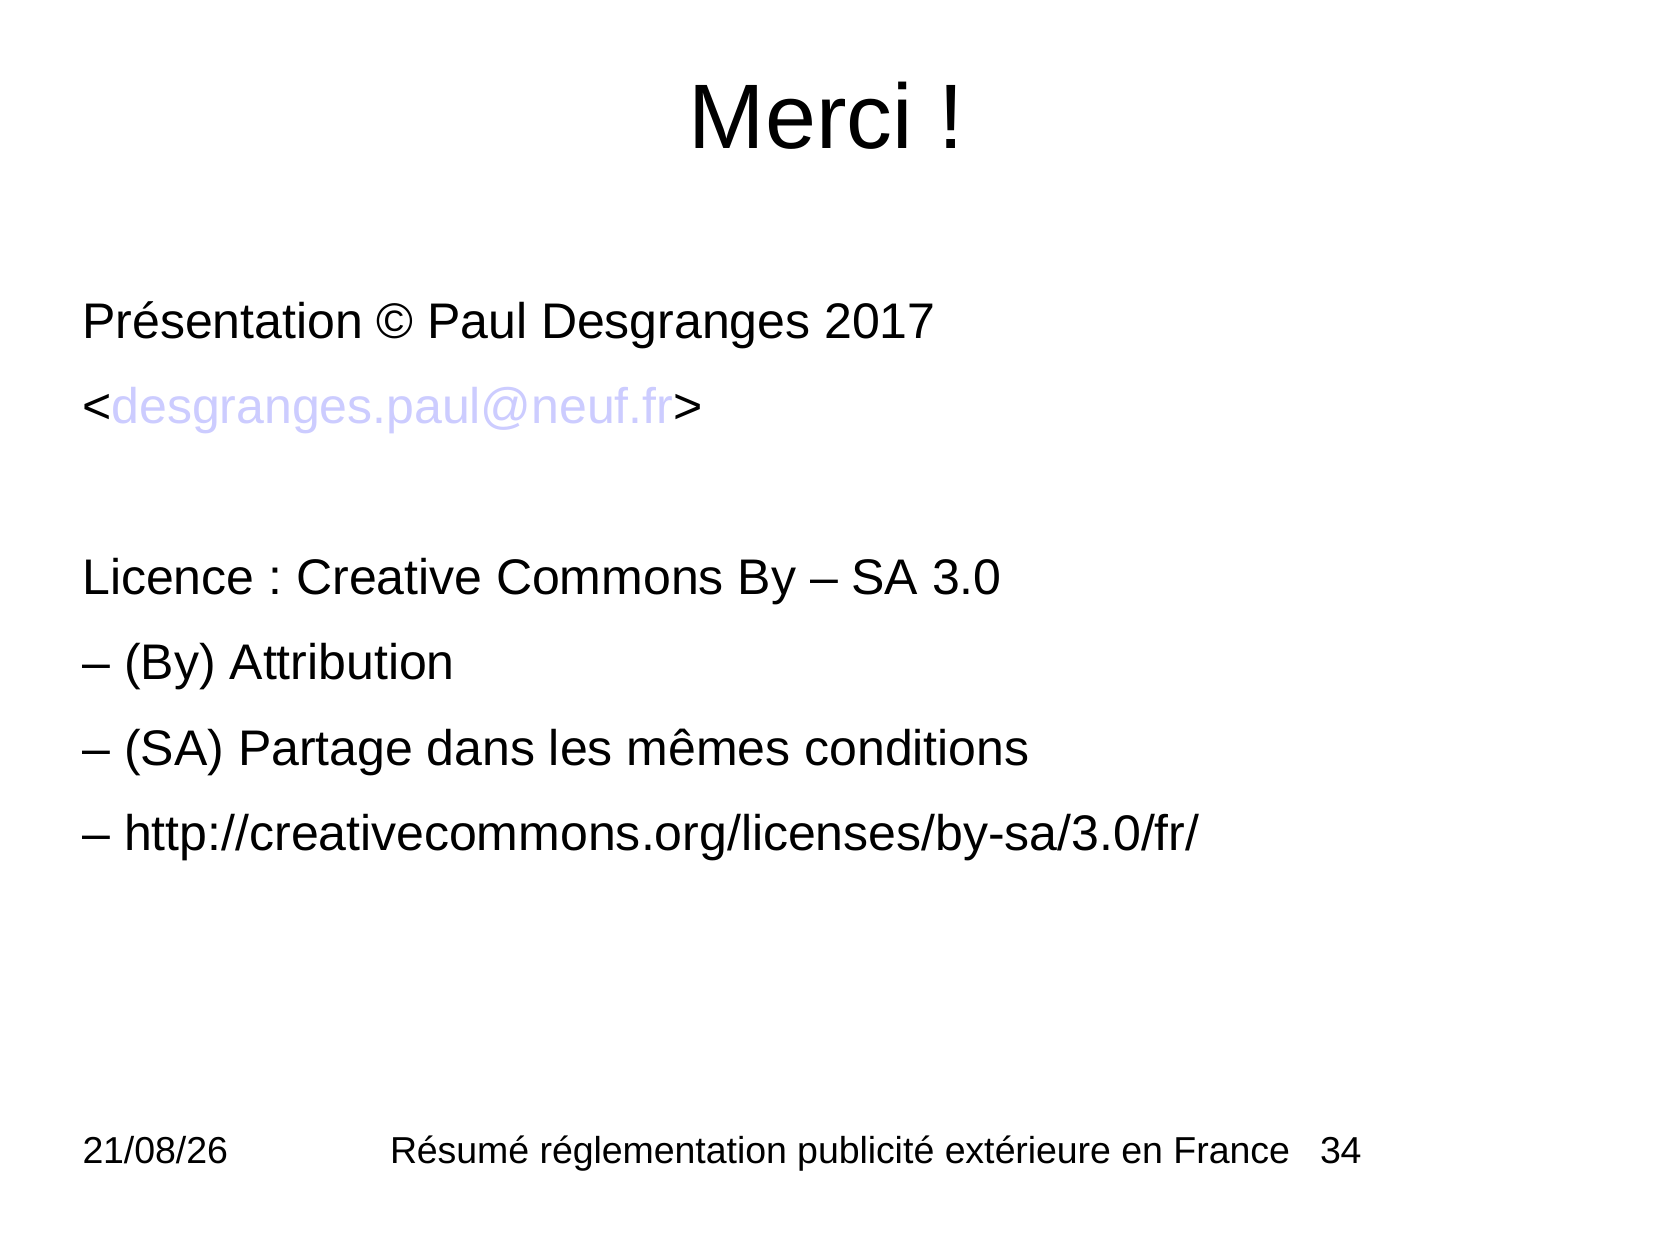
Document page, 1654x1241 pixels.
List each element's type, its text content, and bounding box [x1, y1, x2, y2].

list Présentation © Paul Desgranges 2017 <desgranges.paul@neuf.fr> Licence : Creative Commons By – SA 3.0 – (By) Attribution – (SA) Partage dans les mêmes conditions – http://creativecommons.org/licenses/by-sa/3.0/fr/ [82, 290, 1571, 1010]
title Merci ! [82, 49, 1571, 180]
